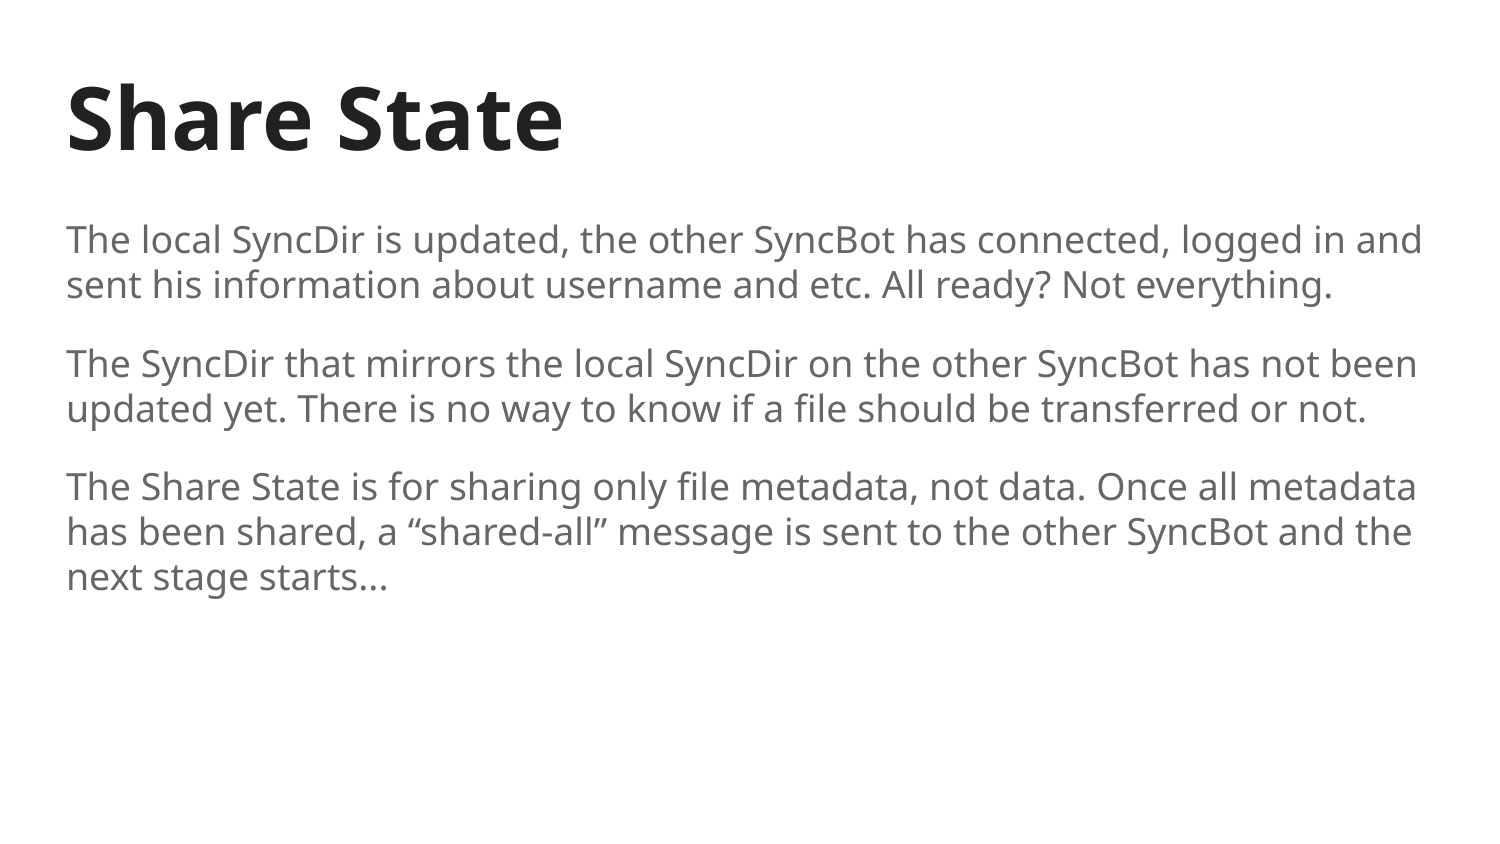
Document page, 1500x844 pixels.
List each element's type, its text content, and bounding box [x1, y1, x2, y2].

list The local SyncDir is updated, the other SyncBot has connected, logged in and sent his information about username and etc. All ready? Not everything. The SyncDir that mirrors the local SyncDir on the other SyncBot has not been updated yet. There is no way to know if a file should be transferred or not. The Share State is for sharing only file metadata, not data. Once all metadata has been shared, a “shared-all” message is sent to the other SyncBot and the next stage starts... [51, 201, 1449, 750]
title Share State [51, 48, 1449, 180]
